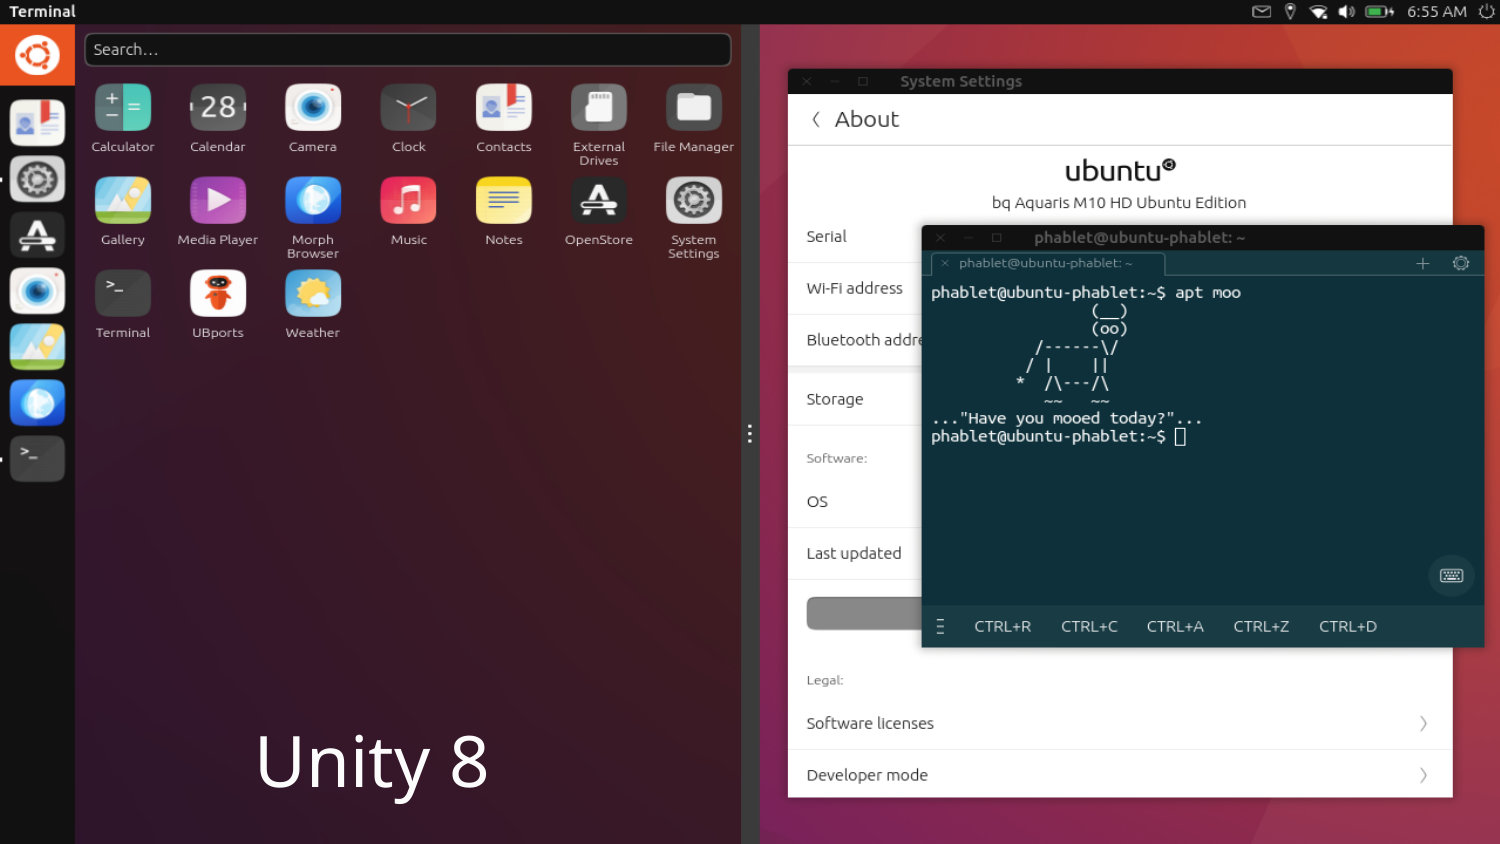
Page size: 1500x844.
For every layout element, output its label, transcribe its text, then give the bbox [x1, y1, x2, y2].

title Unity 8 [154, 690, 590, 829]
picture [0, 0, 1500, 844]
